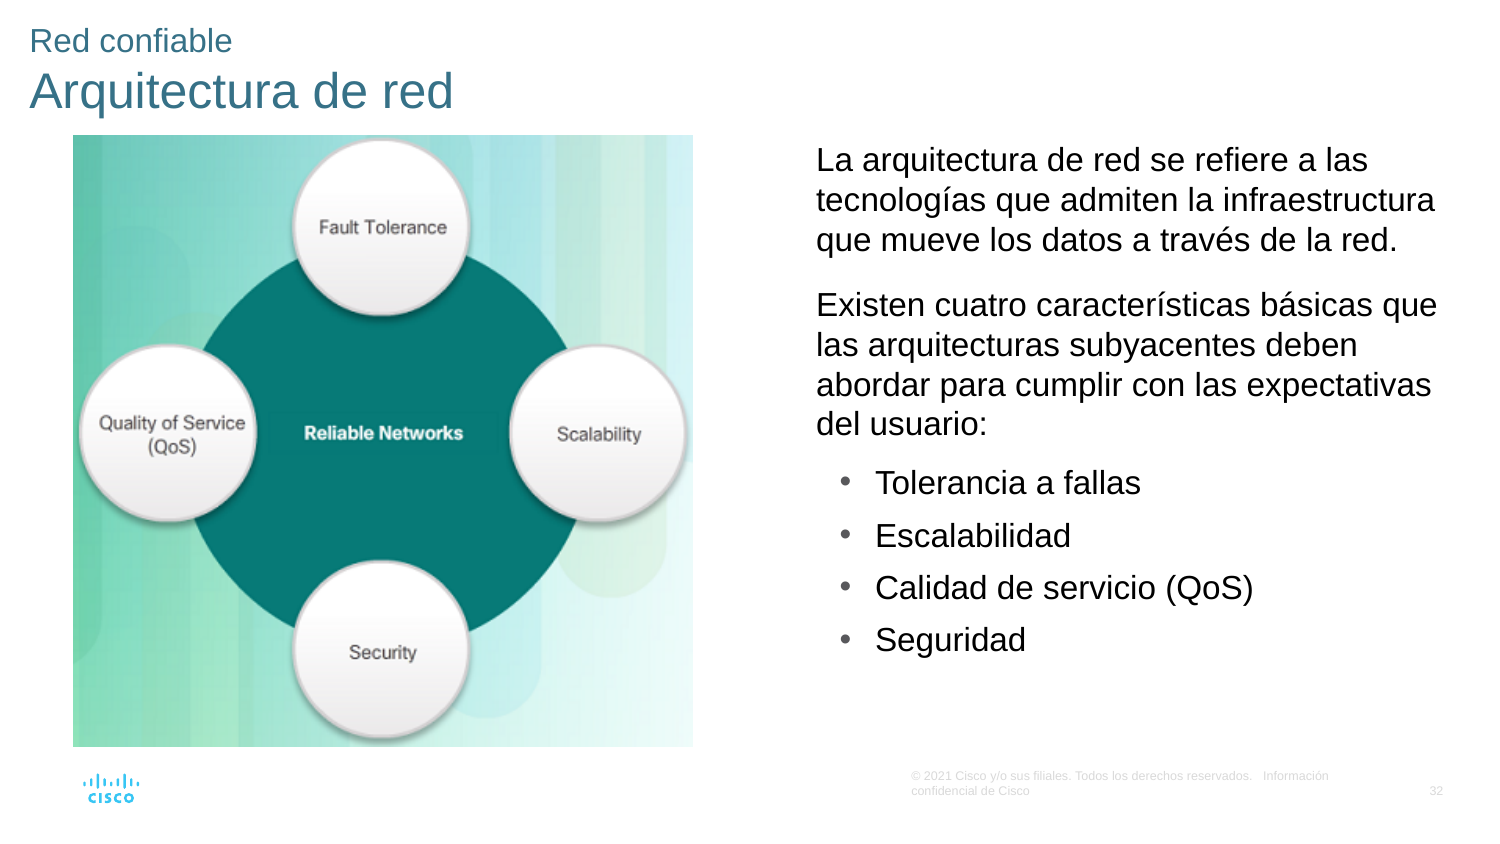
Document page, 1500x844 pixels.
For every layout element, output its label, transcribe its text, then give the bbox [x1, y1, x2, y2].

list La arquitectura de red se refiere a las tecnologías que admiten la infraestructura que mueve los datos a través de la red. Existen cuatro características básicas que las arquitecturas subyacentes deben abordar para cumplir con las expectativas del usuario: Tolerancia a fallas Escalabilidad Calidad de servicio (QoS) Seguridad [801, 68, 1489, 737]
picture [73, 135, 693, 747]
title Red confiable Arquitectura de red [14, 6, 1500, 131]
